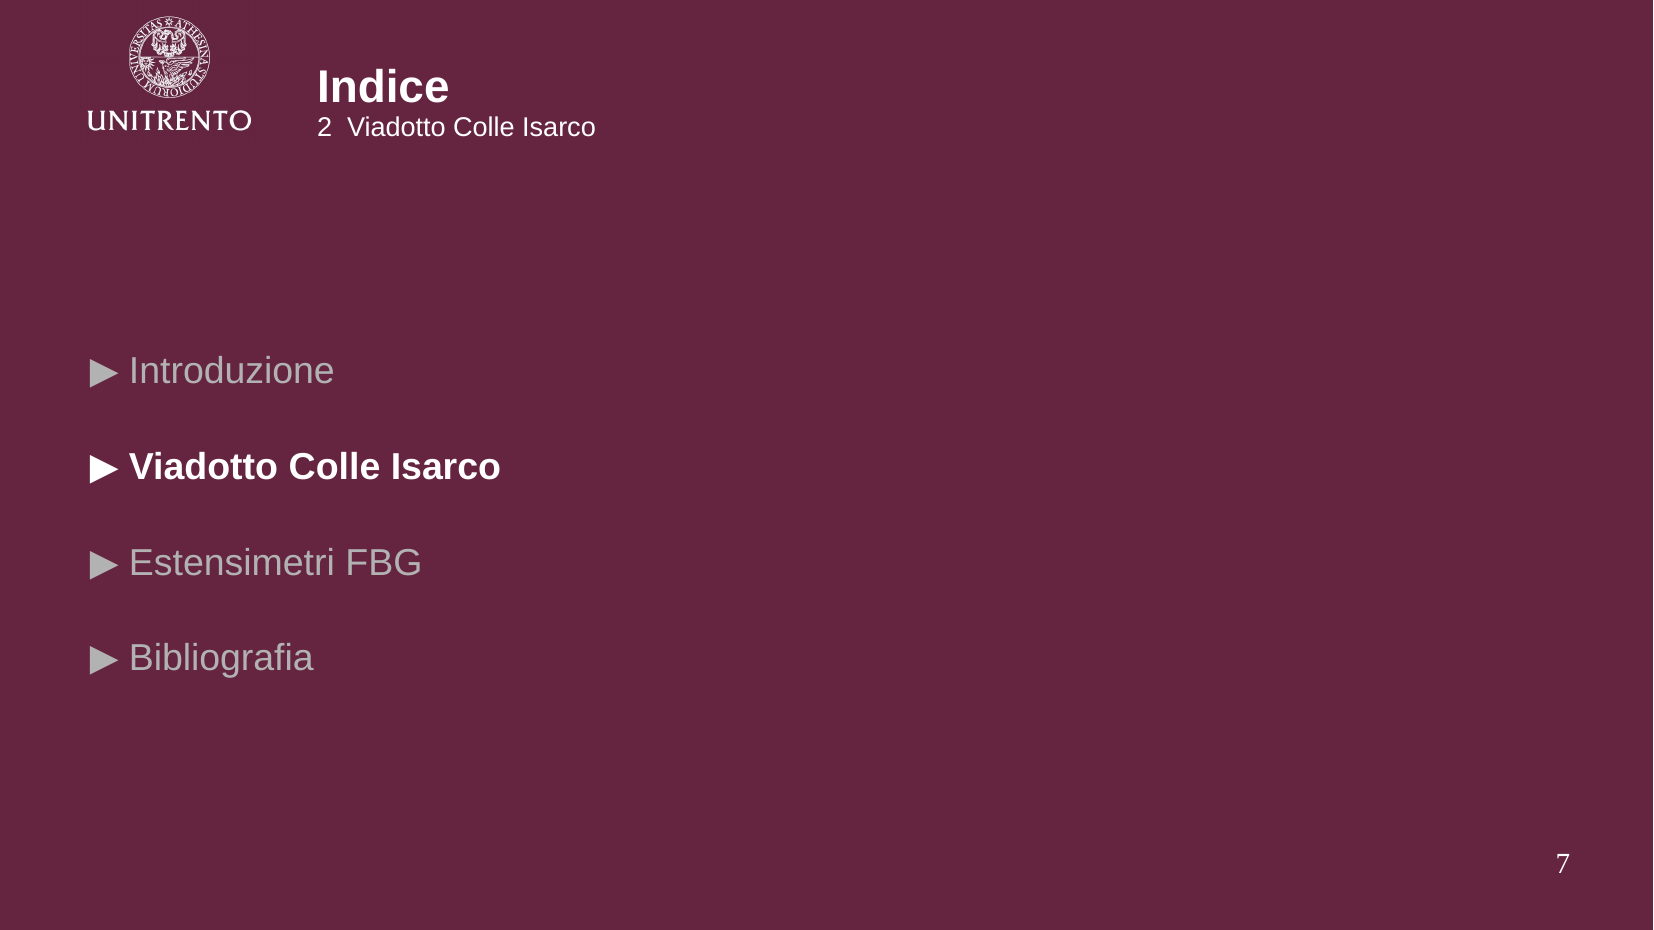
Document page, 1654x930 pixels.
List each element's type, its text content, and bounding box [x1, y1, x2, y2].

text_box Indice 2 Viadotto Colle Isarco [302, 53, 704, 181]
picture [74, 0, 263, 151]
text_box ▶ Introduzione ▶ Viadotto Colle Isarco ▶ Estensimetri FBG ▶ Bibliografia [75, 300, 788, 782]
